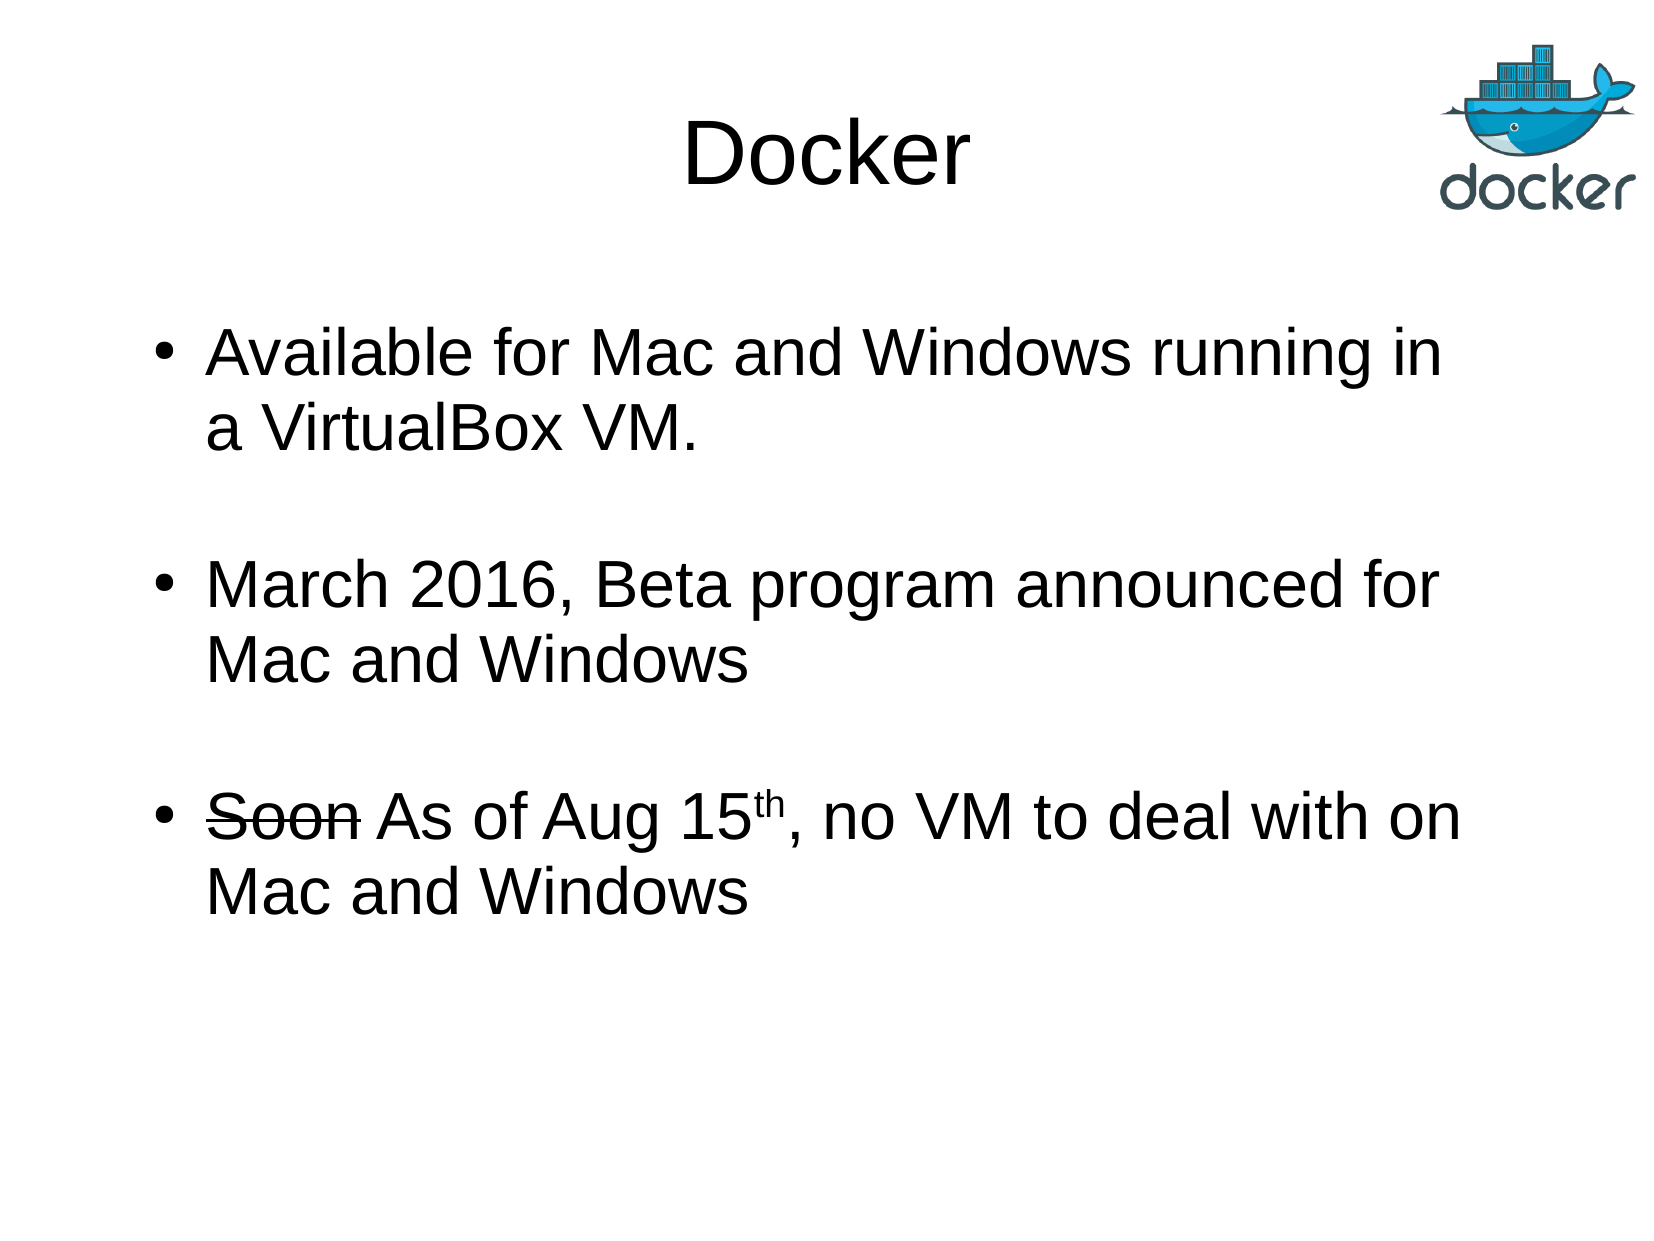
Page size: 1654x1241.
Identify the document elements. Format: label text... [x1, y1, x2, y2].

title Docker [82, 49, 1571, 257]
picture [1440, 44, 1636, 210]
list Available for Mac and Windows running in a VirtualBox VM. March 2016, Beta program announced for Mac and Windows Soon As of Aug 15th, no VM to deal with on Mac and Windows [135, 315, 1501, 1010]
